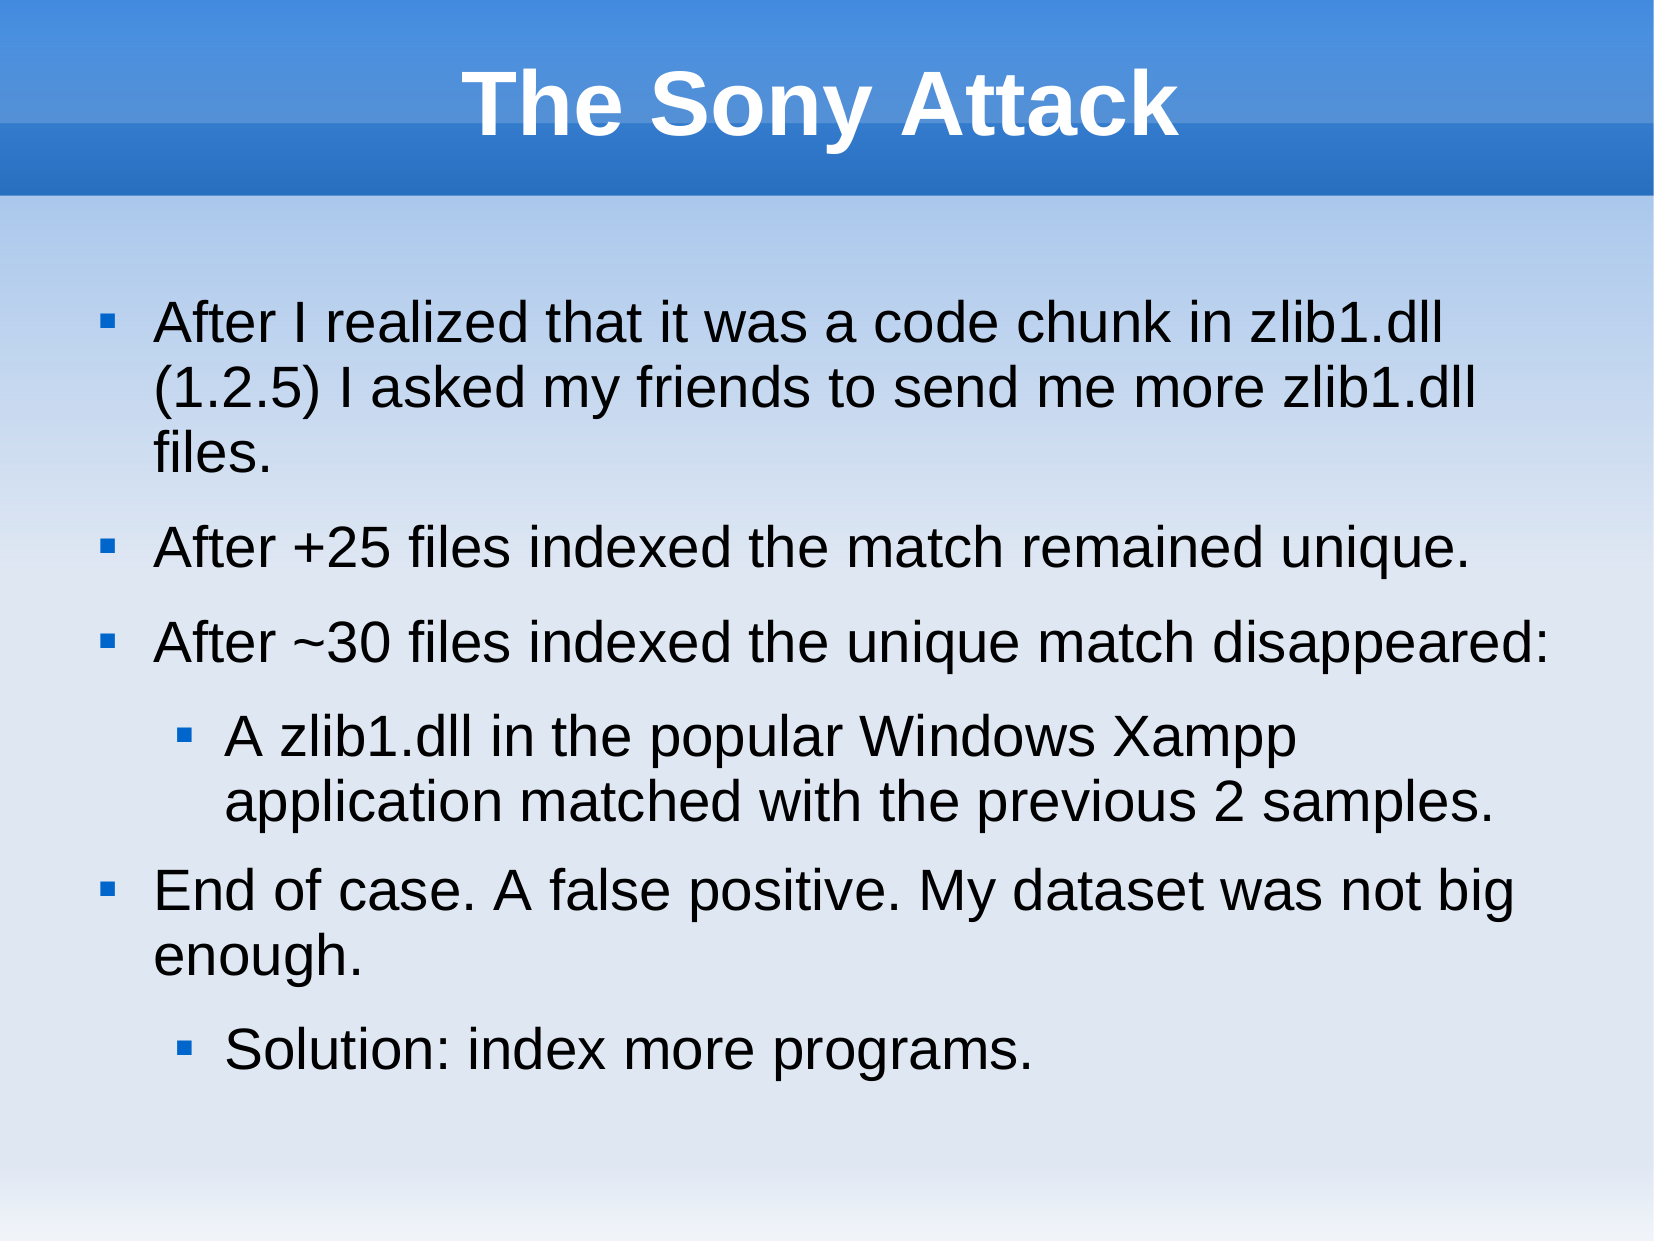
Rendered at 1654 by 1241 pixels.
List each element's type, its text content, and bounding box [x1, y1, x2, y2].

picture [0, 0, 1654, 1241]
list After I realized that it was a code chunk in zlib1.dll (1.2.5) I asked my friends to send me more zlib1.dll files. After +25 files indexed the match remained unique. After ~30 files indexed the unique match disappeared: A zlib1.dll in the popular Windows Xampp application matched with the previous 2 samples. End of case. A false positive. My dataset was not big enough. Solution: index more programs. [82, 290, 1571, 1109]
title The Sony Attack [76, 0, 1565, 208]
